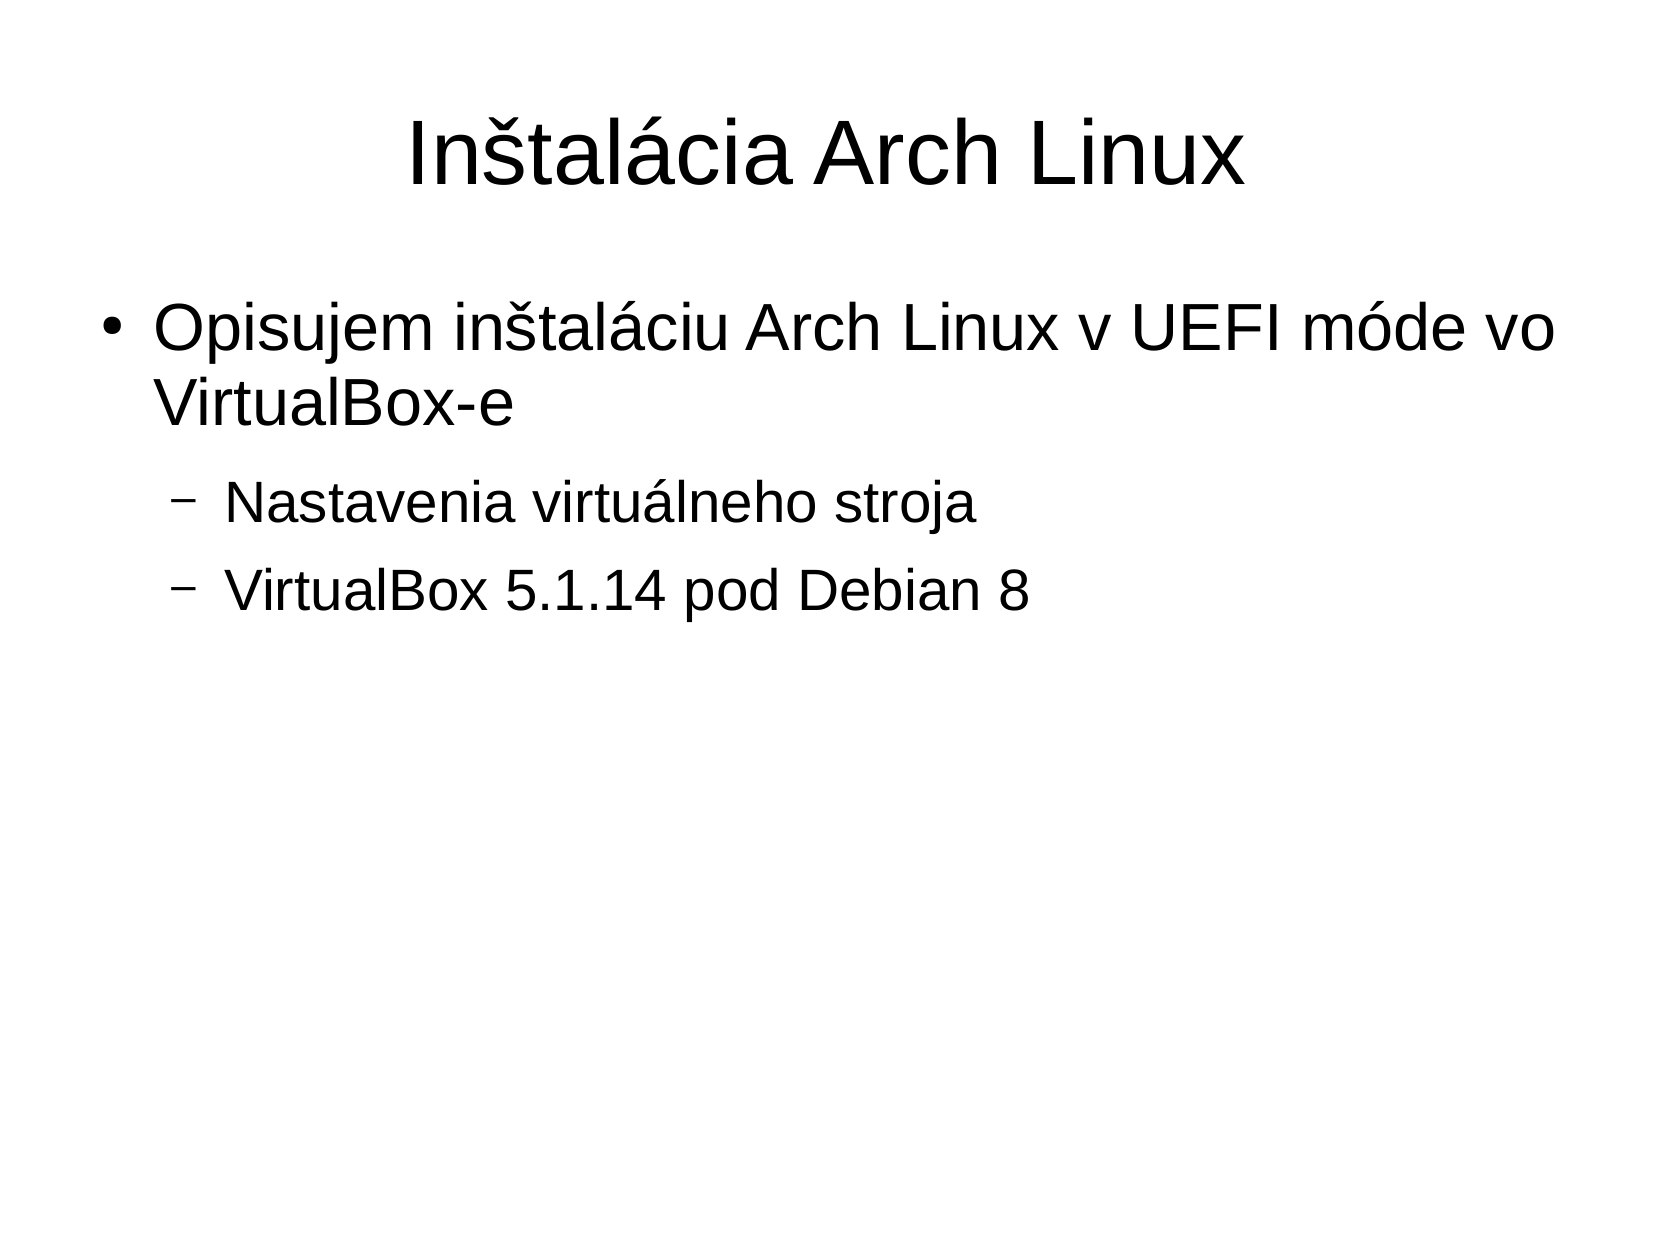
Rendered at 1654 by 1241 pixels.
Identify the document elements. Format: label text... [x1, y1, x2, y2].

title Inštalácia Arch Linux [82, 49, 1571, 257]
list Opisujem inštaláciu Arch Linux v UEFI móde vo VirtualBox-e Nastavenia virtuálneho stroja VirtualBox 5.1.14 pod Debian 8 [82, 290, 1571, 1010]
